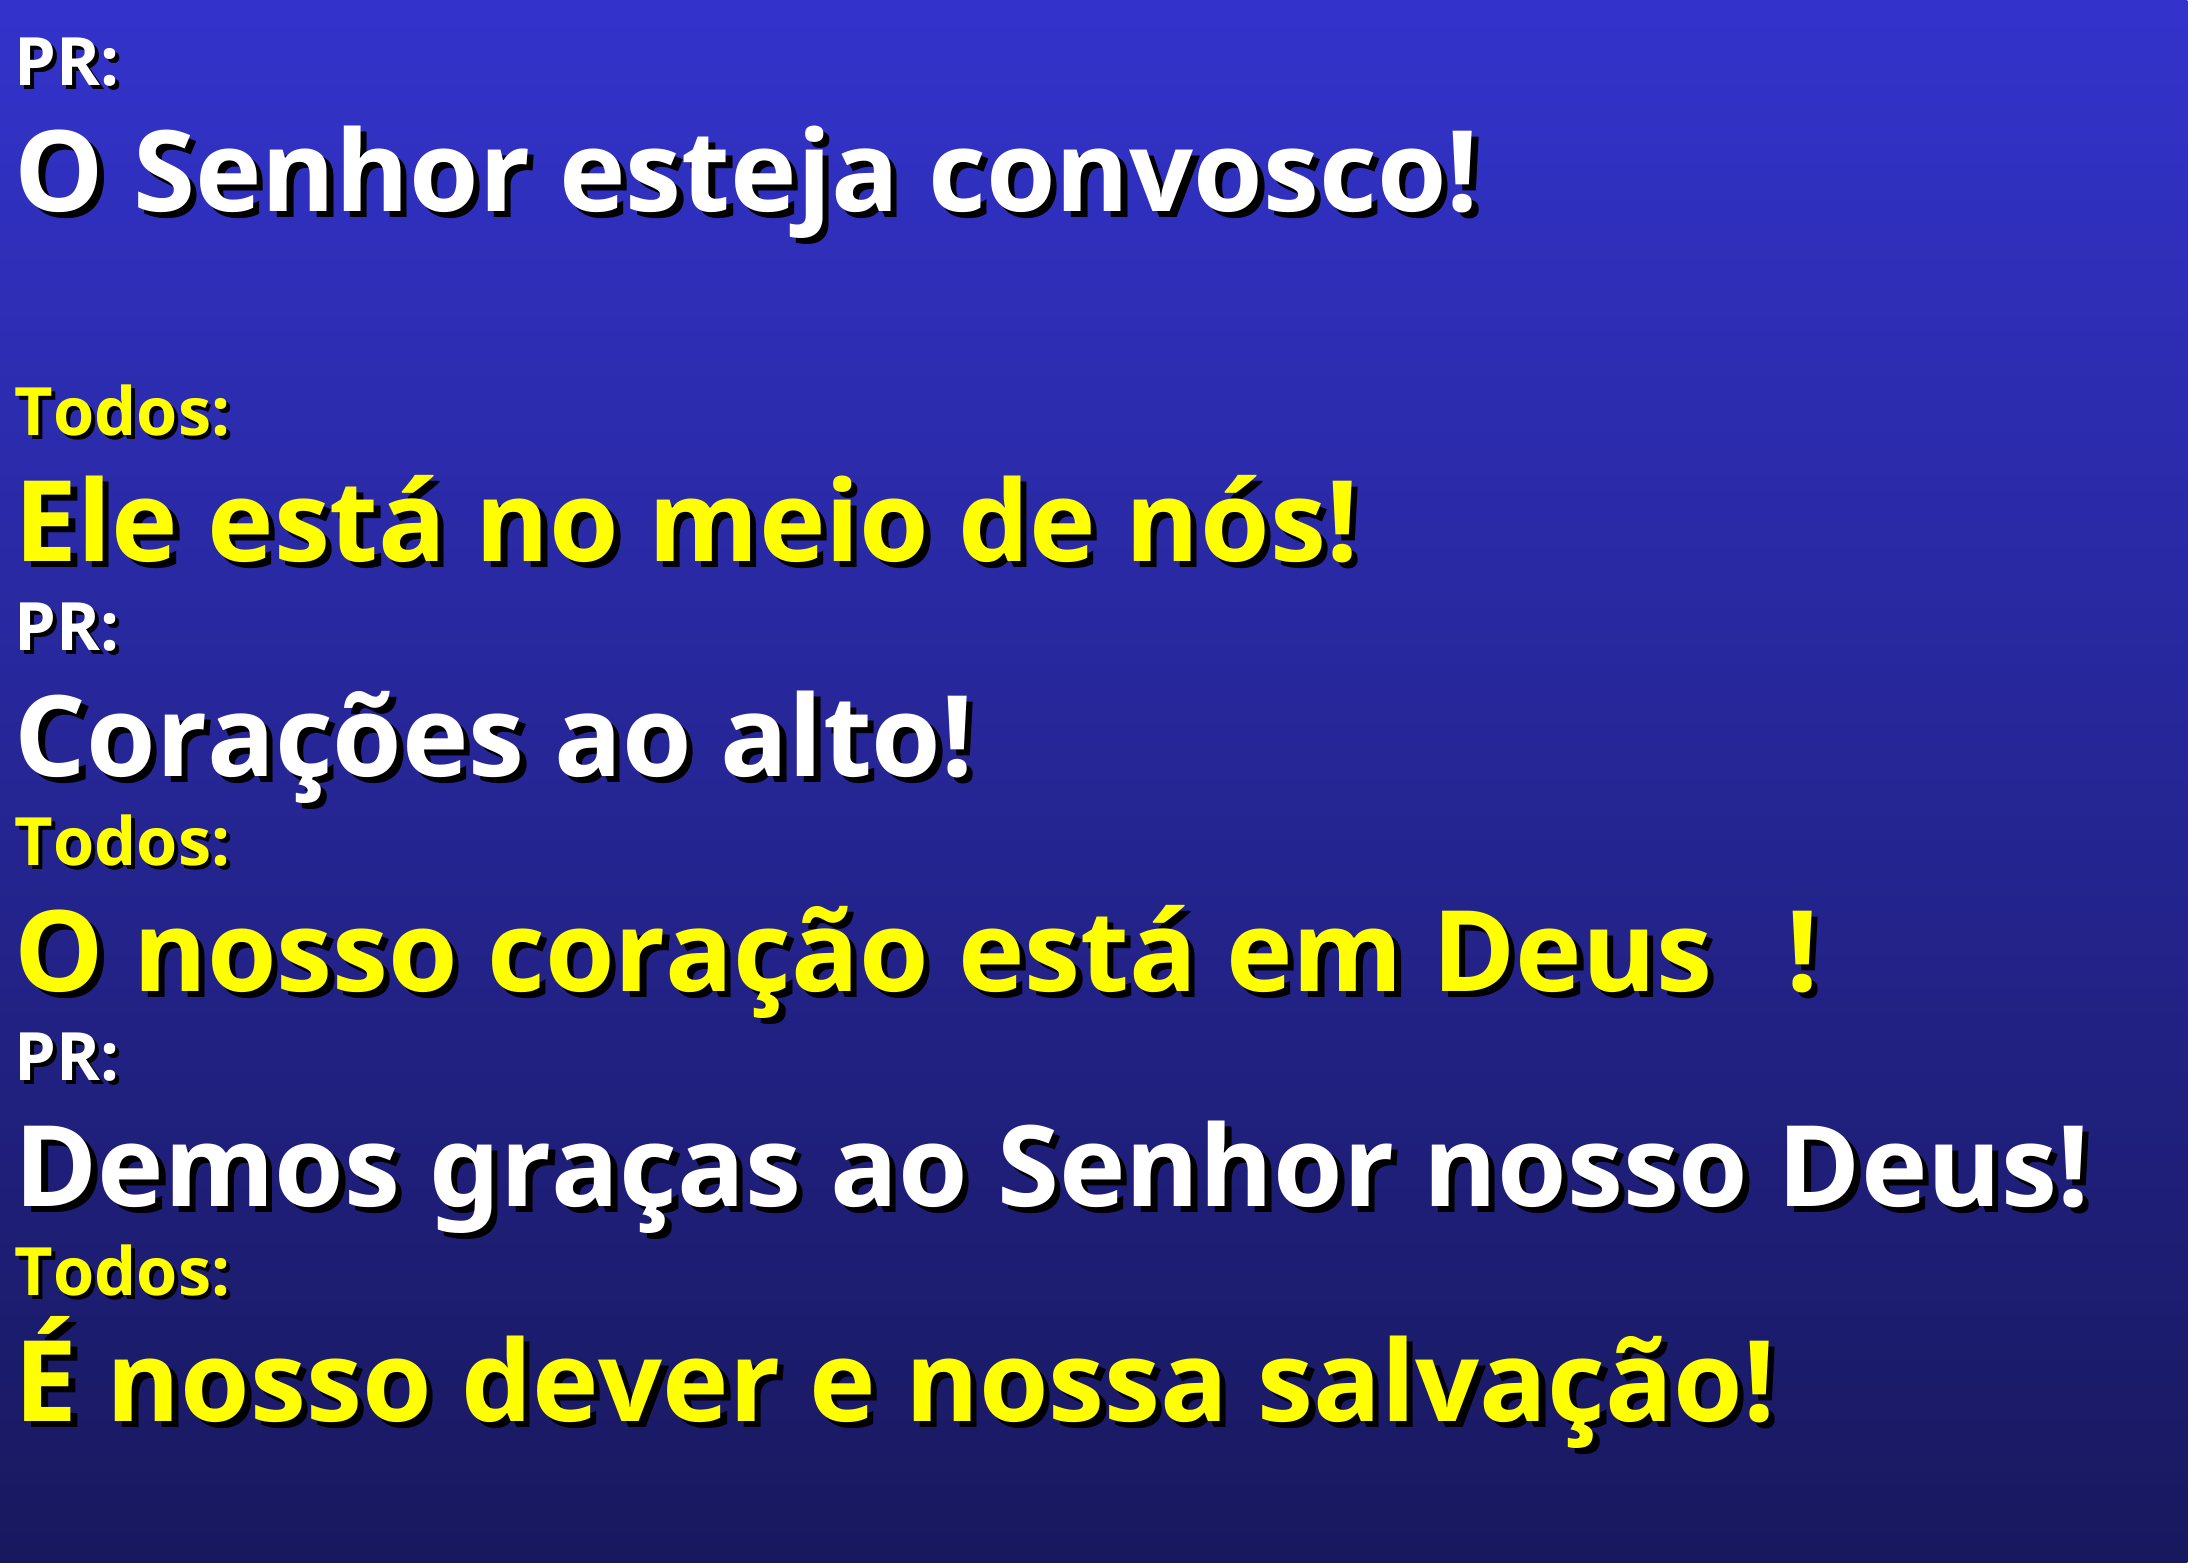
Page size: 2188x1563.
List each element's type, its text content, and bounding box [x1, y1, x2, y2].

text_box PR: O Senhor esteja convosco! Todos: Ele está no meio de nós! PR: Corações ao alto! Todos: O nosso coração está em Deus ! PR: Demos graças ao Senhor nosso Deus! Todos: É nosso dever e nossa salvação! [0, 11, 2188, 1452]
